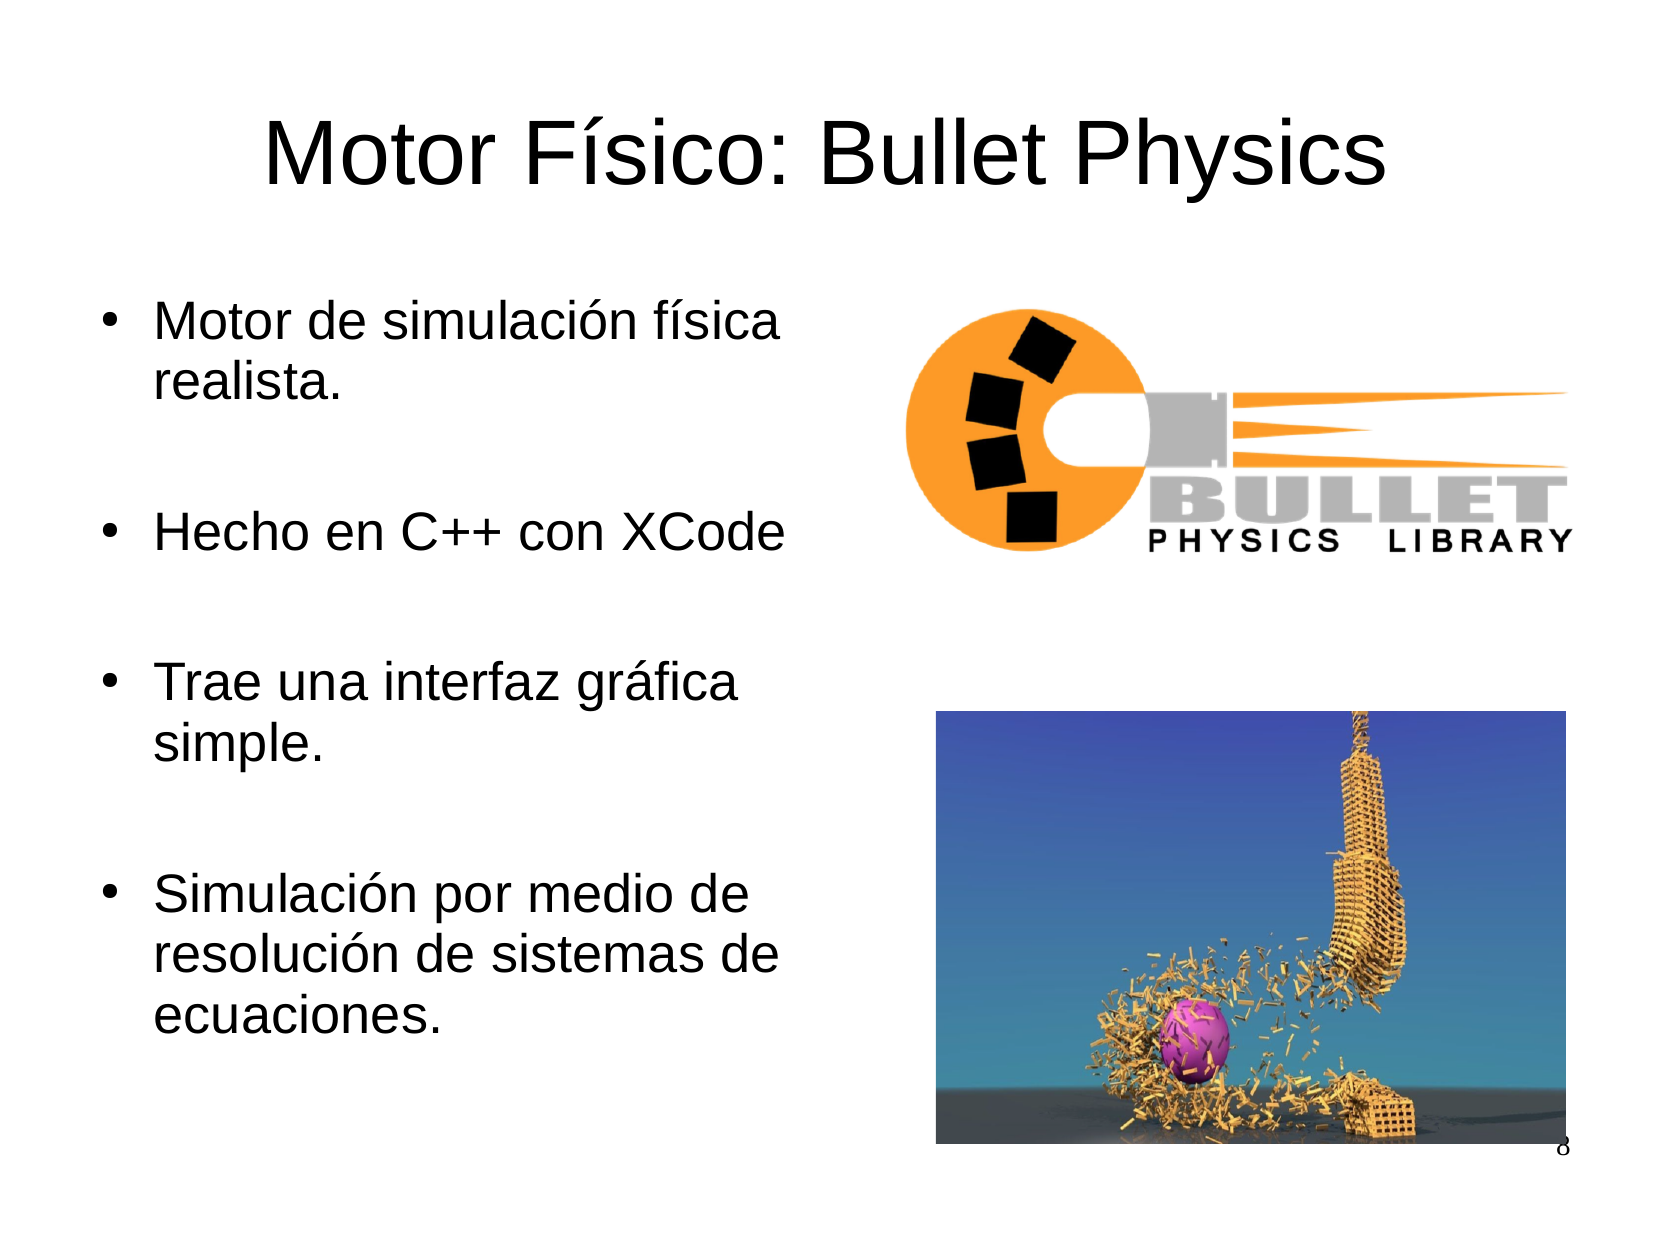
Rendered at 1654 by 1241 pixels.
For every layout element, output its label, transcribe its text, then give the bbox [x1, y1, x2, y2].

picture [885, 296, 1594, 569]
title Motor Físico: Bullet Physics [82, 49, 1571, 257]
picture [933, 711, 1566, 1144]
list Motor de simulación física realista. Hecho en C++ con XCode Trae una interfaz gráfica simple. Simulación por medio de resolución de sistemas de ecuaciones. [82, 290, 901, 1010]
